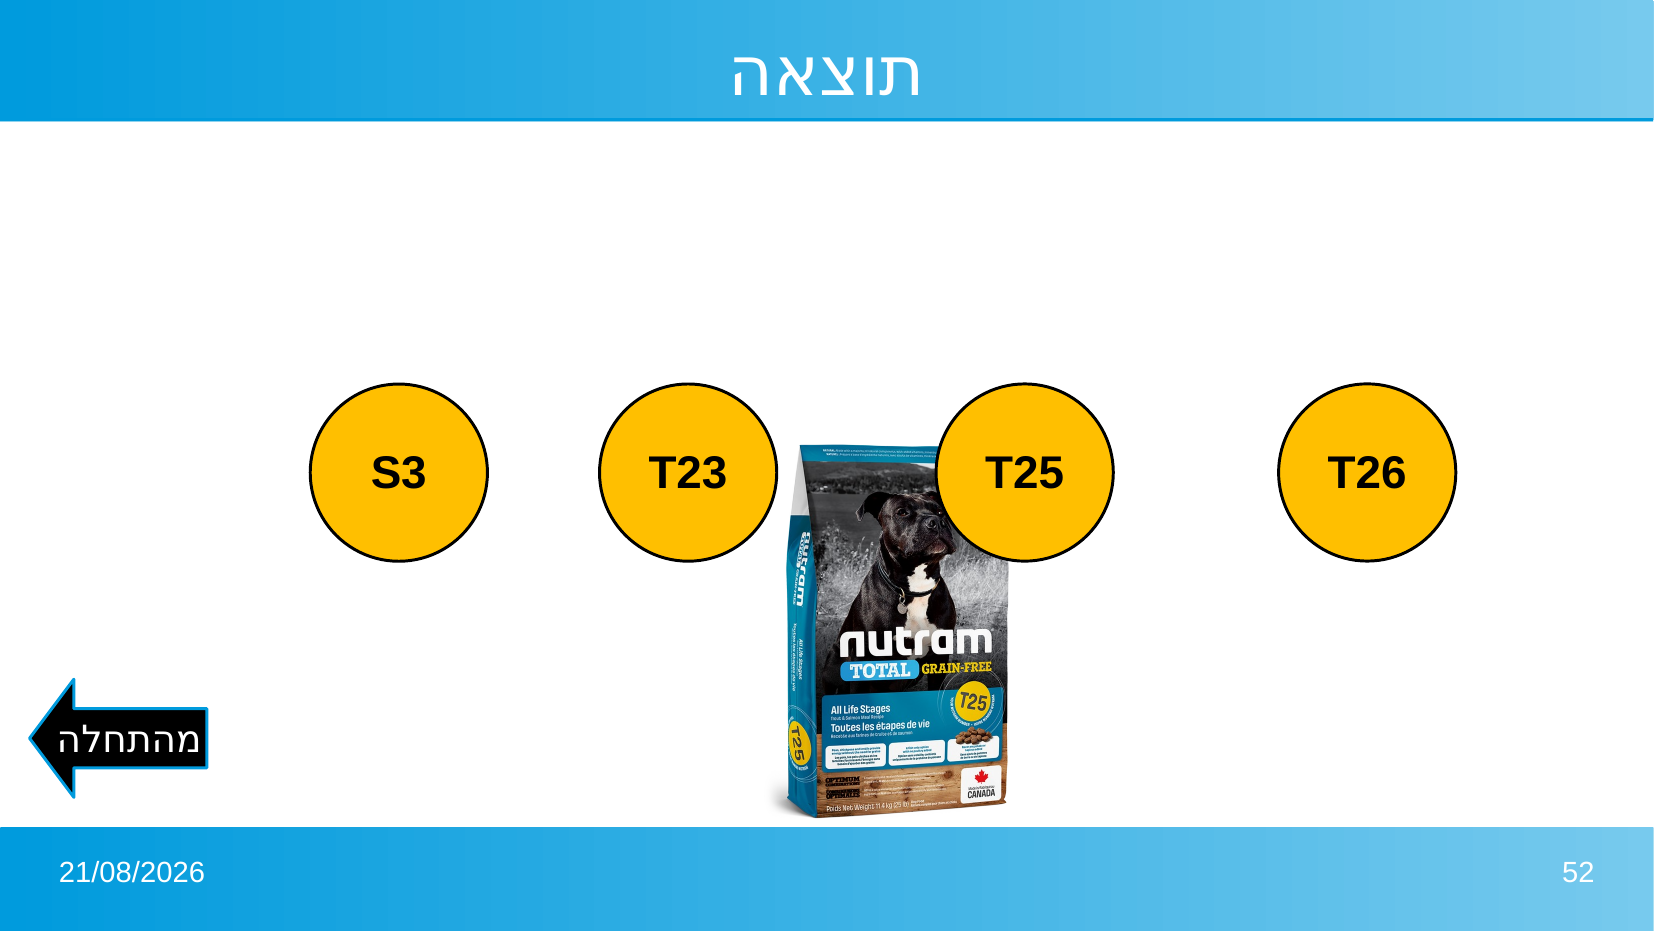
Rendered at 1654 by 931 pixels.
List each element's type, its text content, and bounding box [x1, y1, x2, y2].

text_box T26 [1278, 383, 1456, 562]
text_box T25 [936, 383, 1114, 562]
text_box S3 [310, 384, 488, 562]
text_box T23 [599, 383, 777, 562]
text_box מהתחלה [29, 679, 207, 798]
title תוצאה [59, 21, 1595, 116]
picture [760, 442, 1034, 820]
